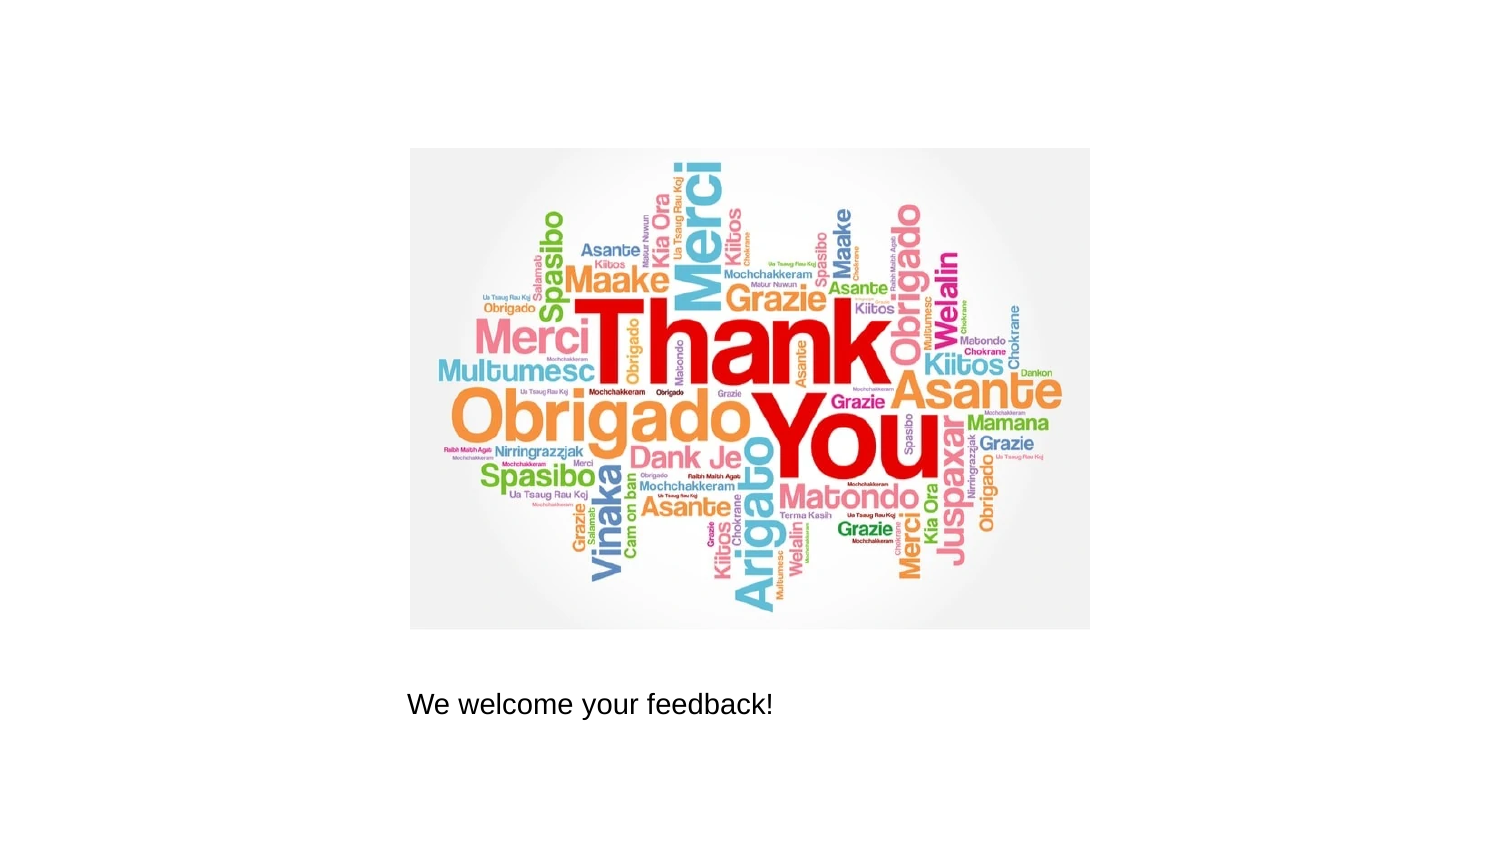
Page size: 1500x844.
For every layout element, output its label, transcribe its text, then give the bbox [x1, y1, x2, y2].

picture [410, 148, 1090, 630]
subtitle We welcome your feedback! [392, 531, 912, 735]
